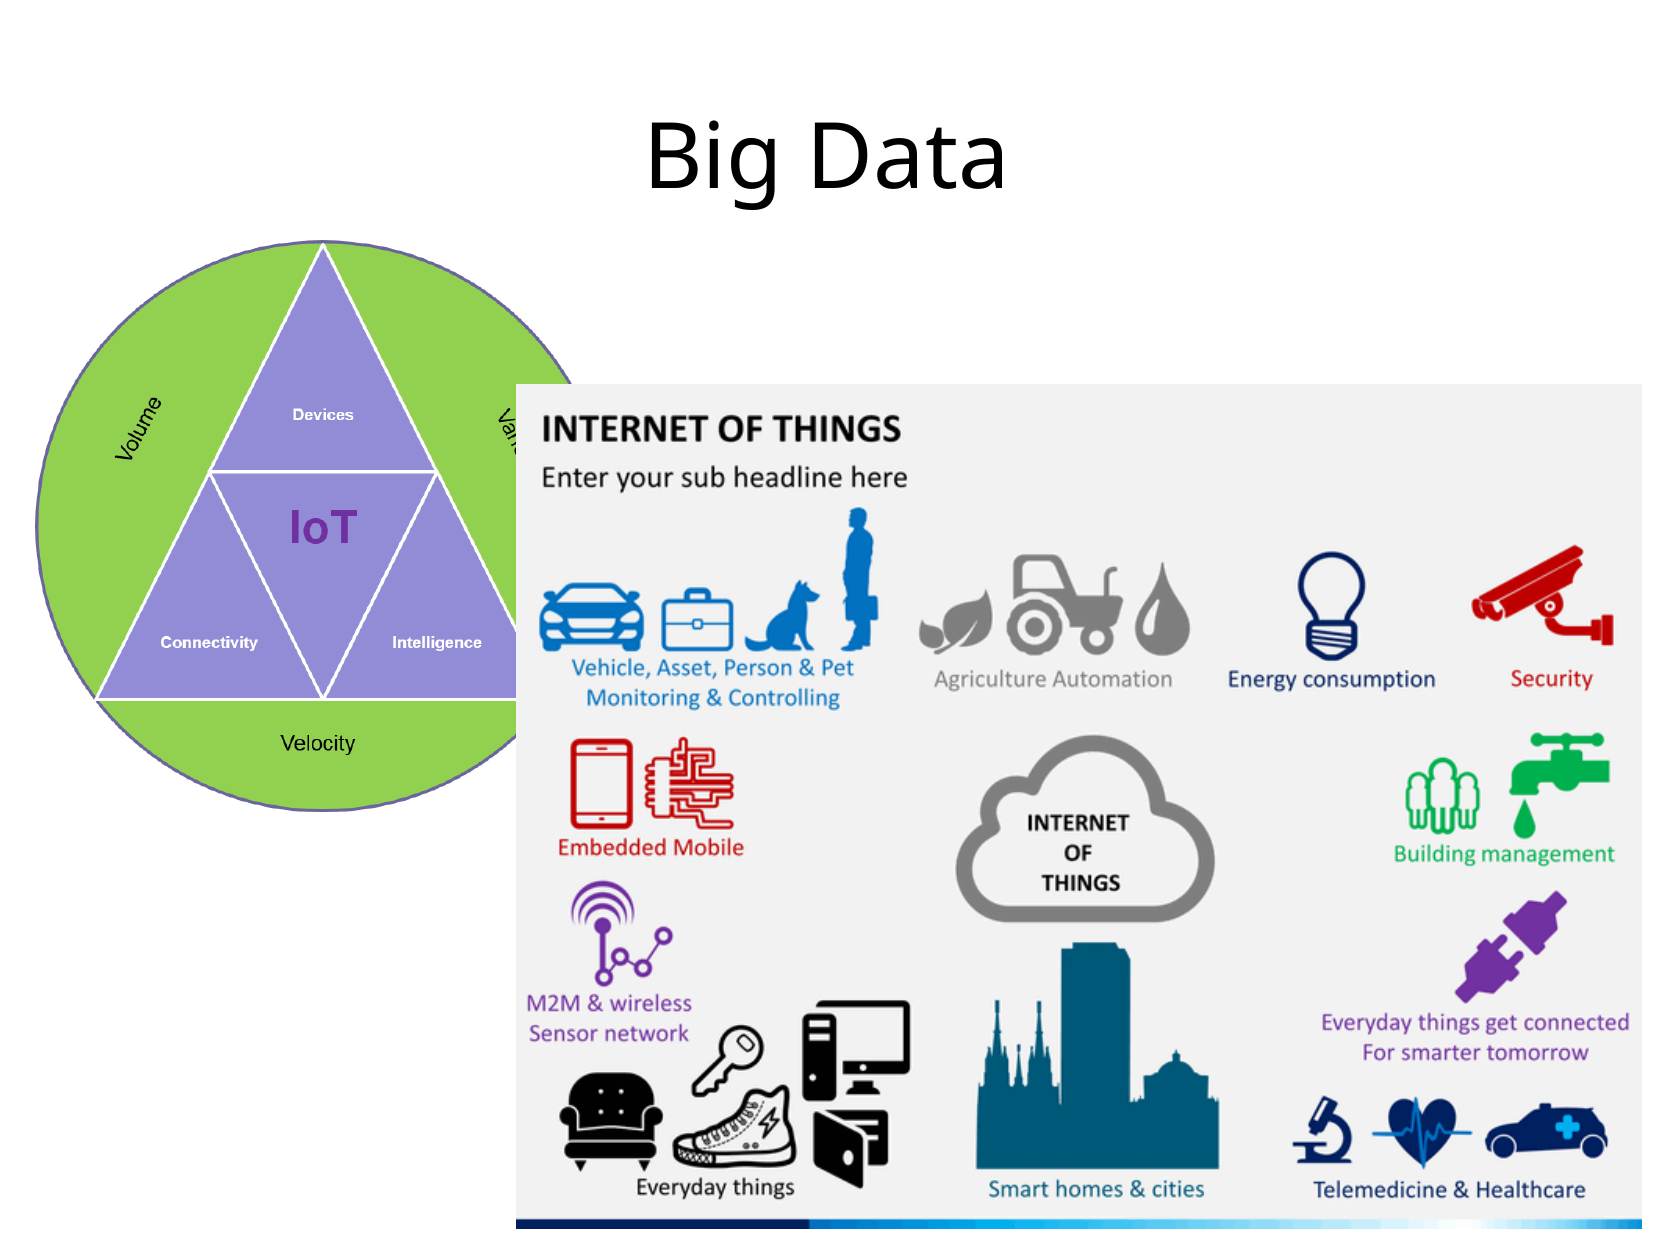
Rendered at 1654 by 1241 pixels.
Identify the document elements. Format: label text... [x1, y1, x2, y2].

picture [35, 236, 1642, 1229]
title Big Data [82, 49, 1571, 257]
